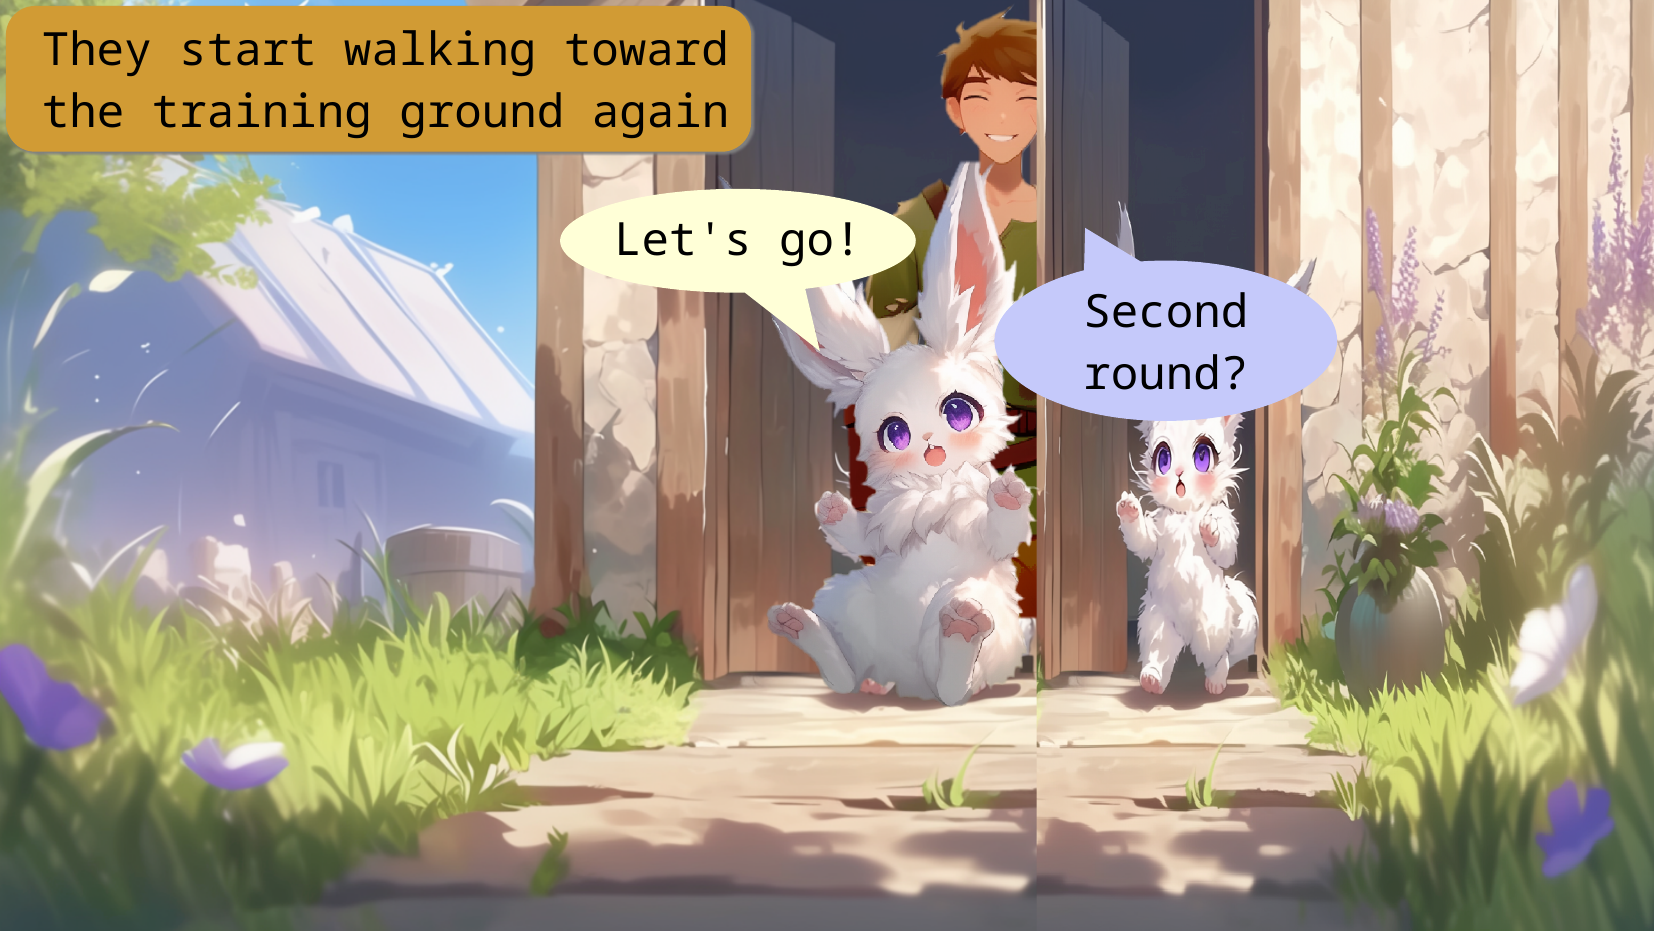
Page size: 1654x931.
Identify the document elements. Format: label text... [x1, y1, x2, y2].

text_box They start walking toward the training ground again [5, 5, 752, 152]
text_box Second round? [994, 227, 1338, 421]
picture [0, 0, 1654, 931]
text_box Let's go! [560, 188, 916, 352]
